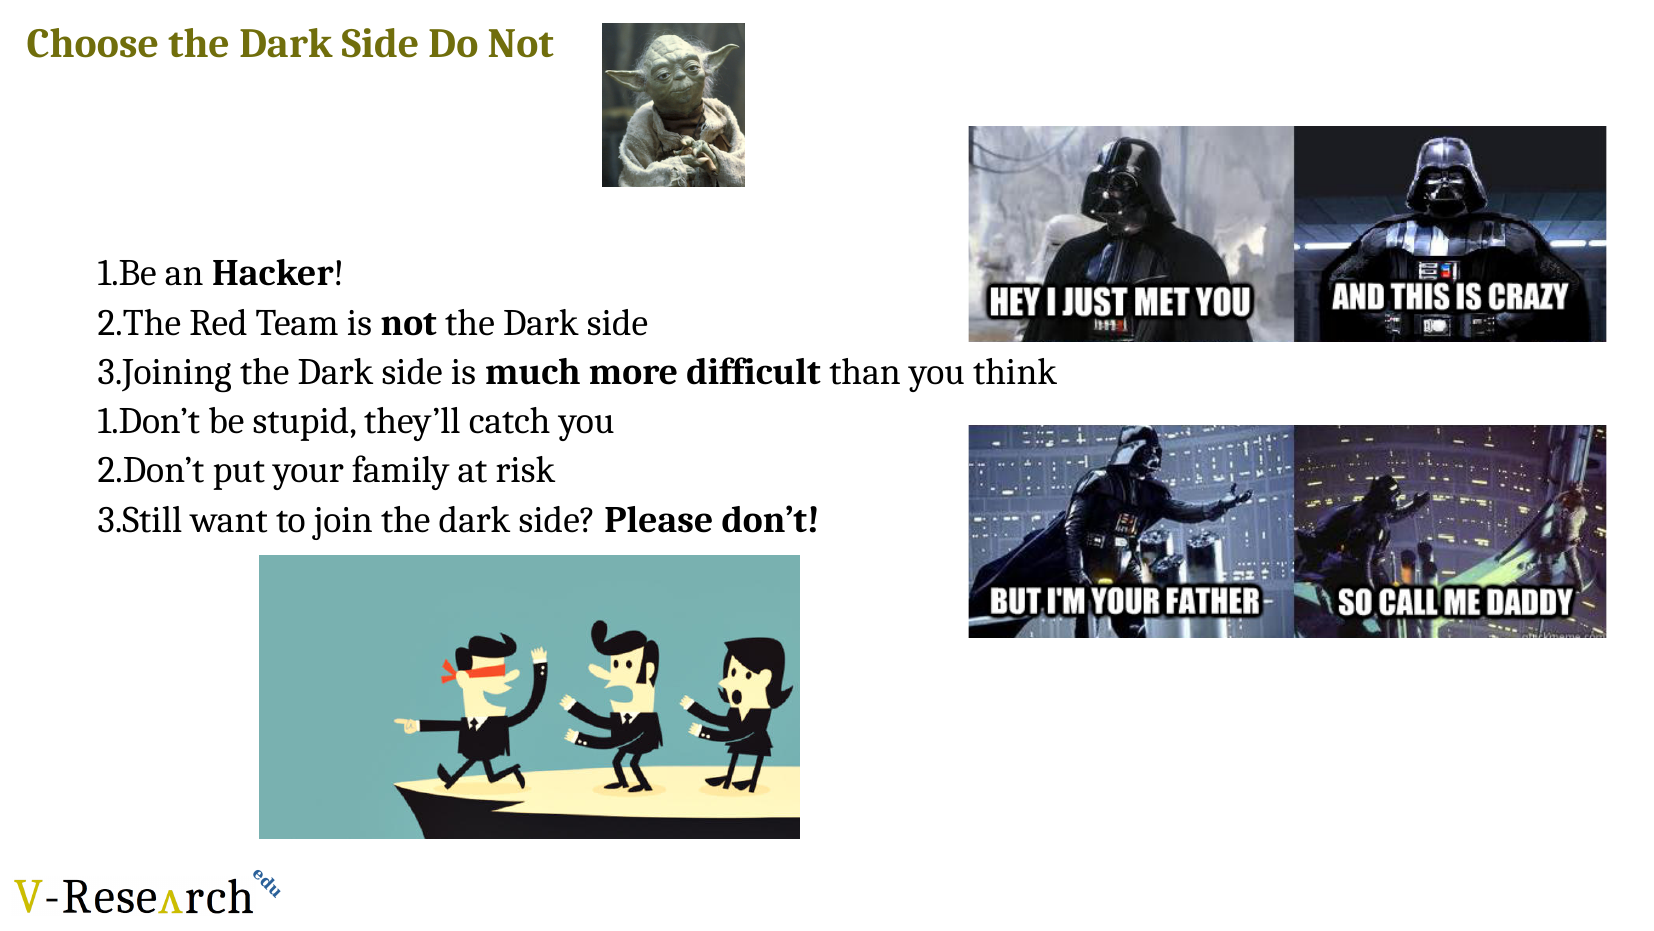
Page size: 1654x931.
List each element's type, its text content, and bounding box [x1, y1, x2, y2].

picture [11, 876, 255, 916]
picture [968, 425, 1607, 638]
text_box Be an Hacker! The Red Team is not the Dark side Joining the Dark side is much more difficult than you think Don’t be stupid, they’ll catch you Don’t put your family at risk Still want to join the dark side? Please don’t! [82, 244, 1595, 693]
picture [968, 126, 1607, 342]
text_box Choose the Dark Side Do Not [11, 12, 1193, 77]
picture [602, 23, 745, 188]
picture [259, 555, 800, 840]
text_box edu [222, 847, 333, 931]
